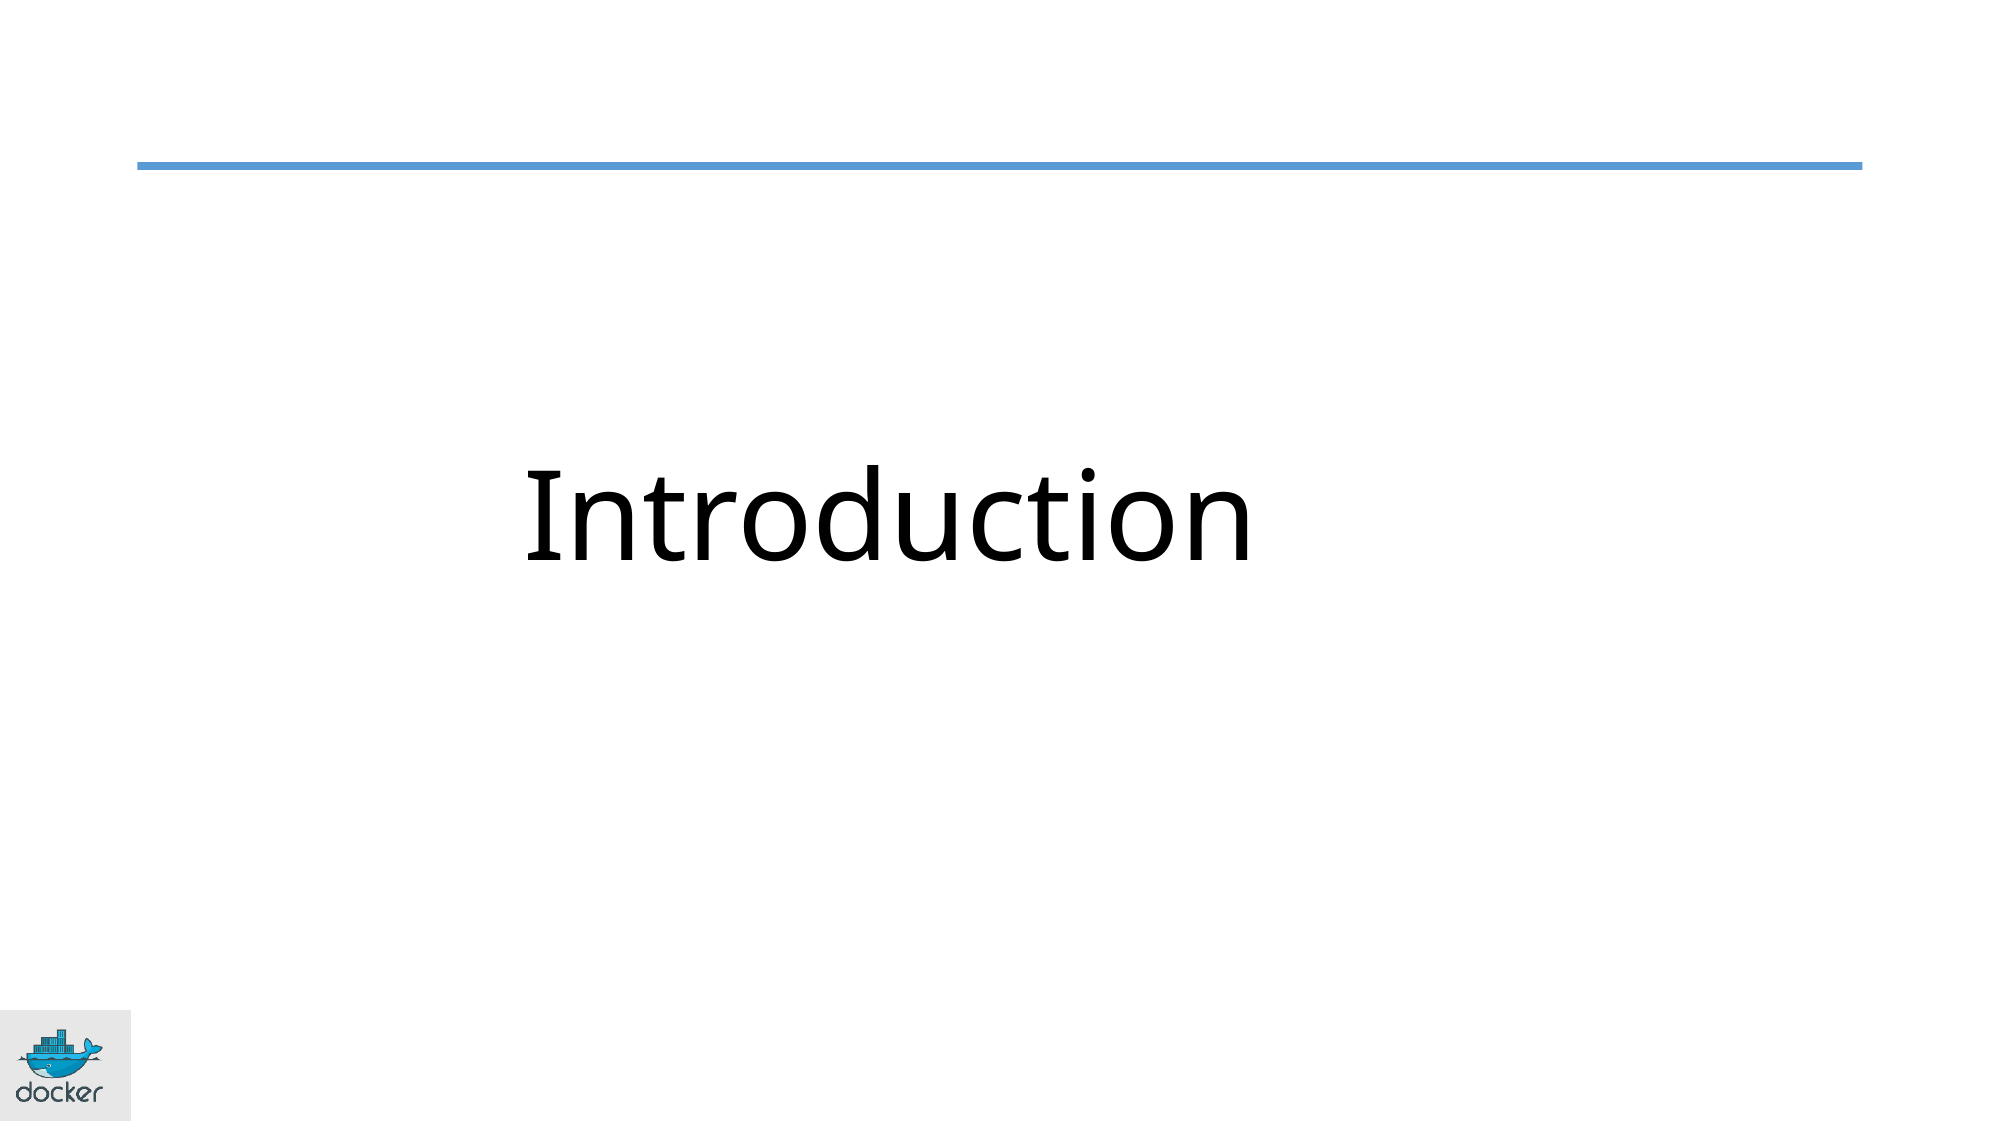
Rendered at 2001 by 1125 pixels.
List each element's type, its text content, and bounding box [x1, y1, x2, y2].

picture [0, 1010, 131, 1121]
text_box Introduction [508, 428, 1629, 593]
